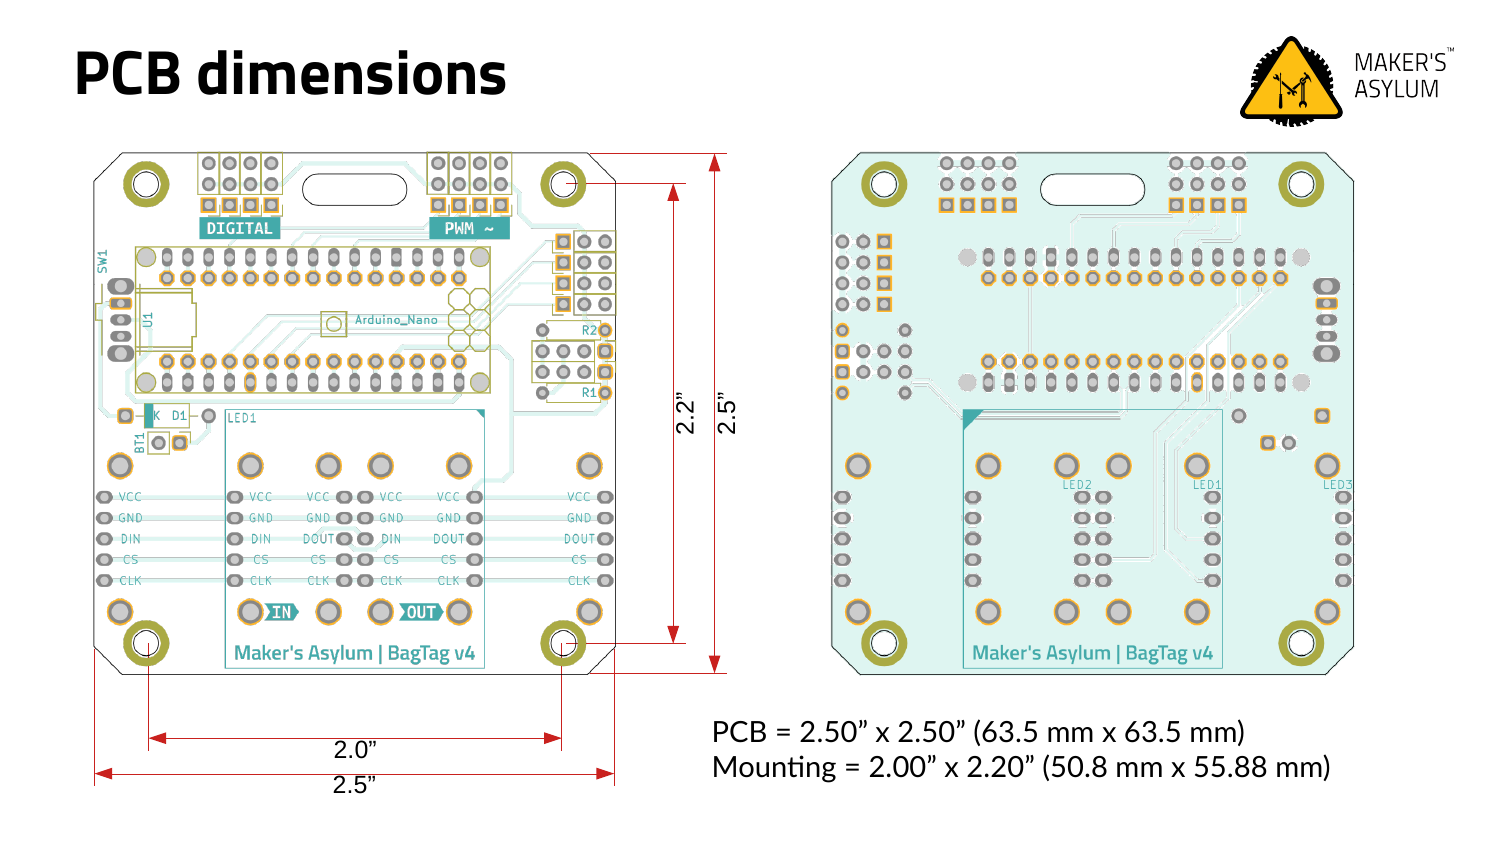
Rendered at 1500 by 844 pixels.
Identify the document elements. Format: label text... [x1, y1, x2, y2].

picture [826, 147, 1359, 680]
picture [88, 147, 621, 680]
picture [1240, 36, 1454, 128]
text_box PCB = 2.50” x 2.50” (63.5 mm x 63.5 mm) Mounting = 2.00” x 2.20” (50.8 mm x 55.88 mm) [696, 706, 1400, 791]
text_box PCB dimensions [58, 11, 822, 127]
